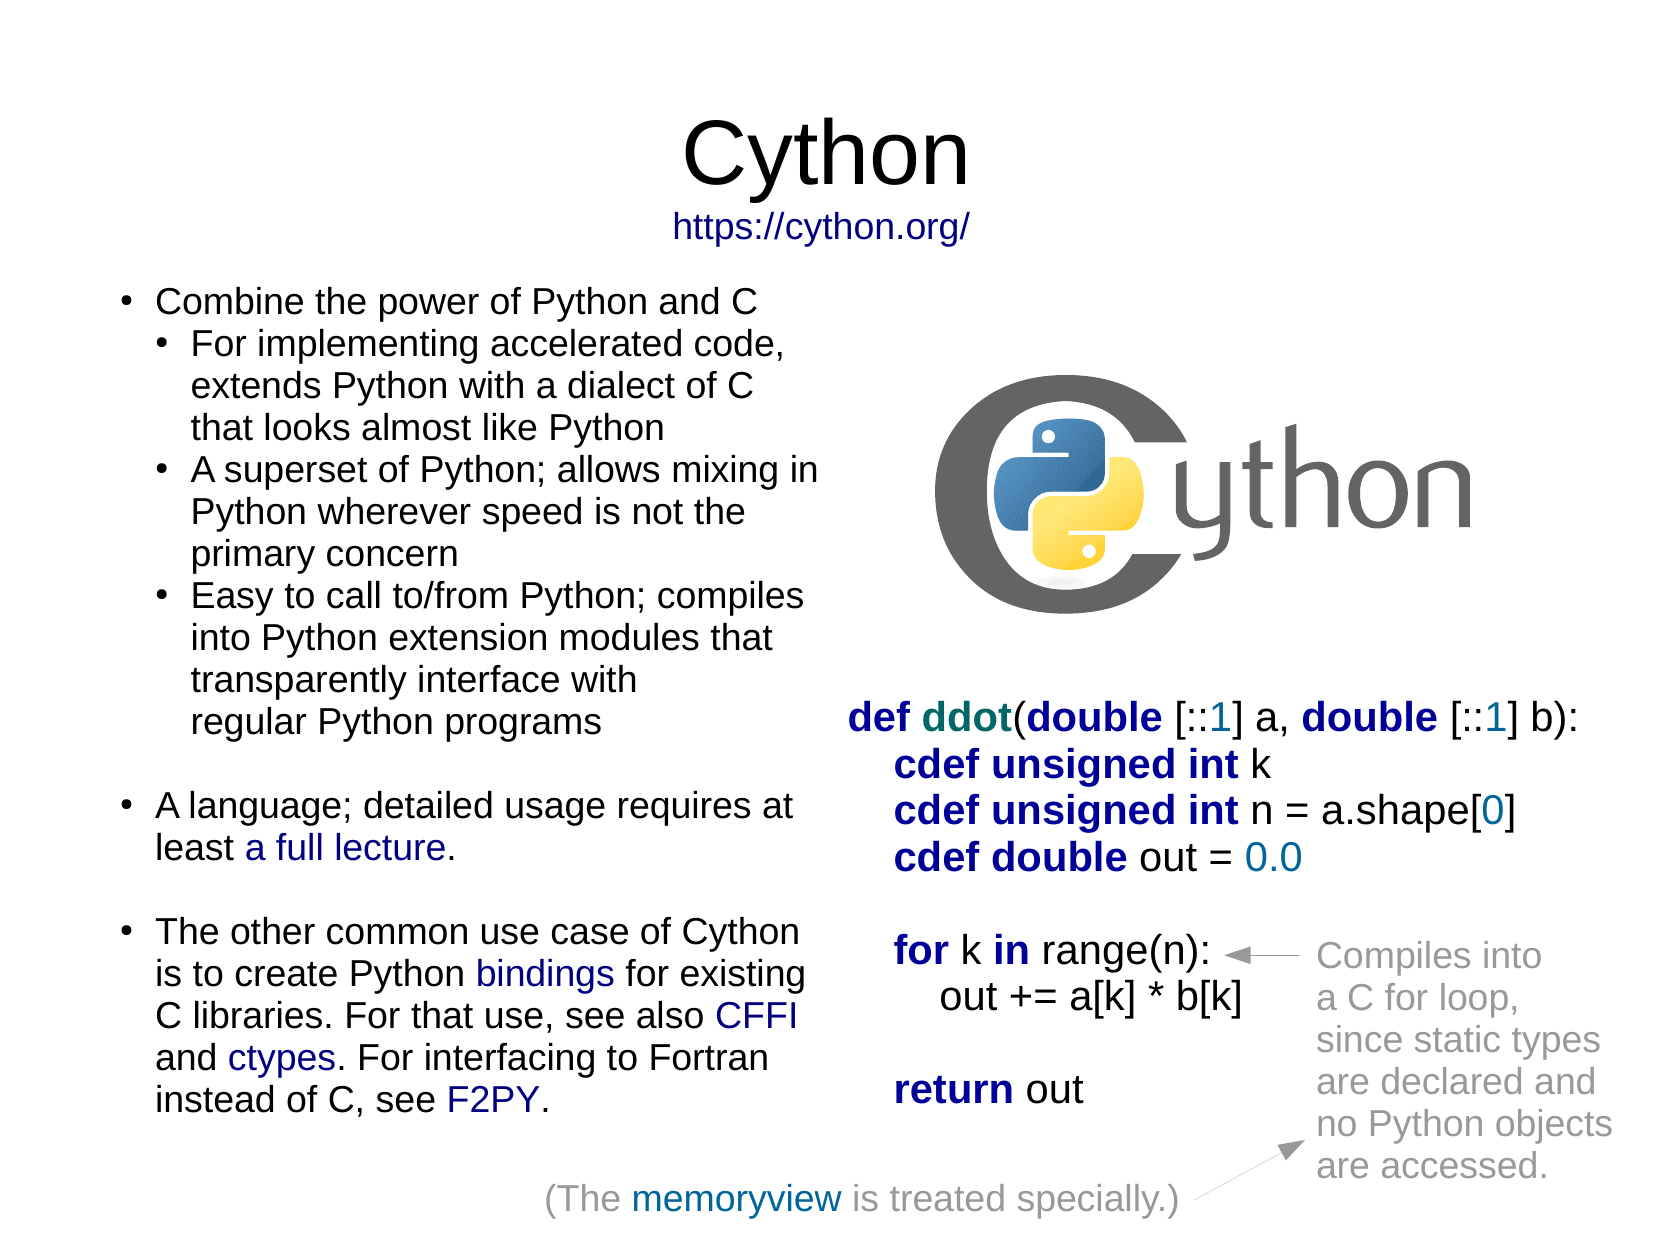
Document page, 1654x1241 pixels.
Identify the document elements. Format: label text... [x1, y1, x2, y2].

text_box Combine the power of Python and C For implementing accelerated code, extends Python with a dialect of C that looks almost like Python A superset of Python; allows mixing in Python wherever speed is not the primary concern Easy to call to/from Python; compiles into Python extension modules that transparently interface with regular Python programs A language; detailed usage requires at least a full lecture. The other common use case of Cython is to create Python bindings for existing C libraries. For that use, see also CFFI and ctypes. For interfacing to Fortran instead of C, see F2PY. [105, 273, 841, 1128]
text_box https://cython.org/ [657, 198, 997, 256]
text_box Compiles into a C for loop, since static types are declared and no Python objects are accessed. [1301, 927, 1629, 1194]
text_box def ddot(double [::1] a, double [::1] b): cdef unsigned int k cdef unsigned int n = a.shape[0] cdef double out = 0.0 for k in range(n): out += a[k] * b[k] return out [832, 686, 1606, 1125]
title Cython [82, 49, 1571, 257]
text_box (The memoryview is treated specially.) [529, 1170, 1195, 1227]
picture [935, 375, 1471, 614]
